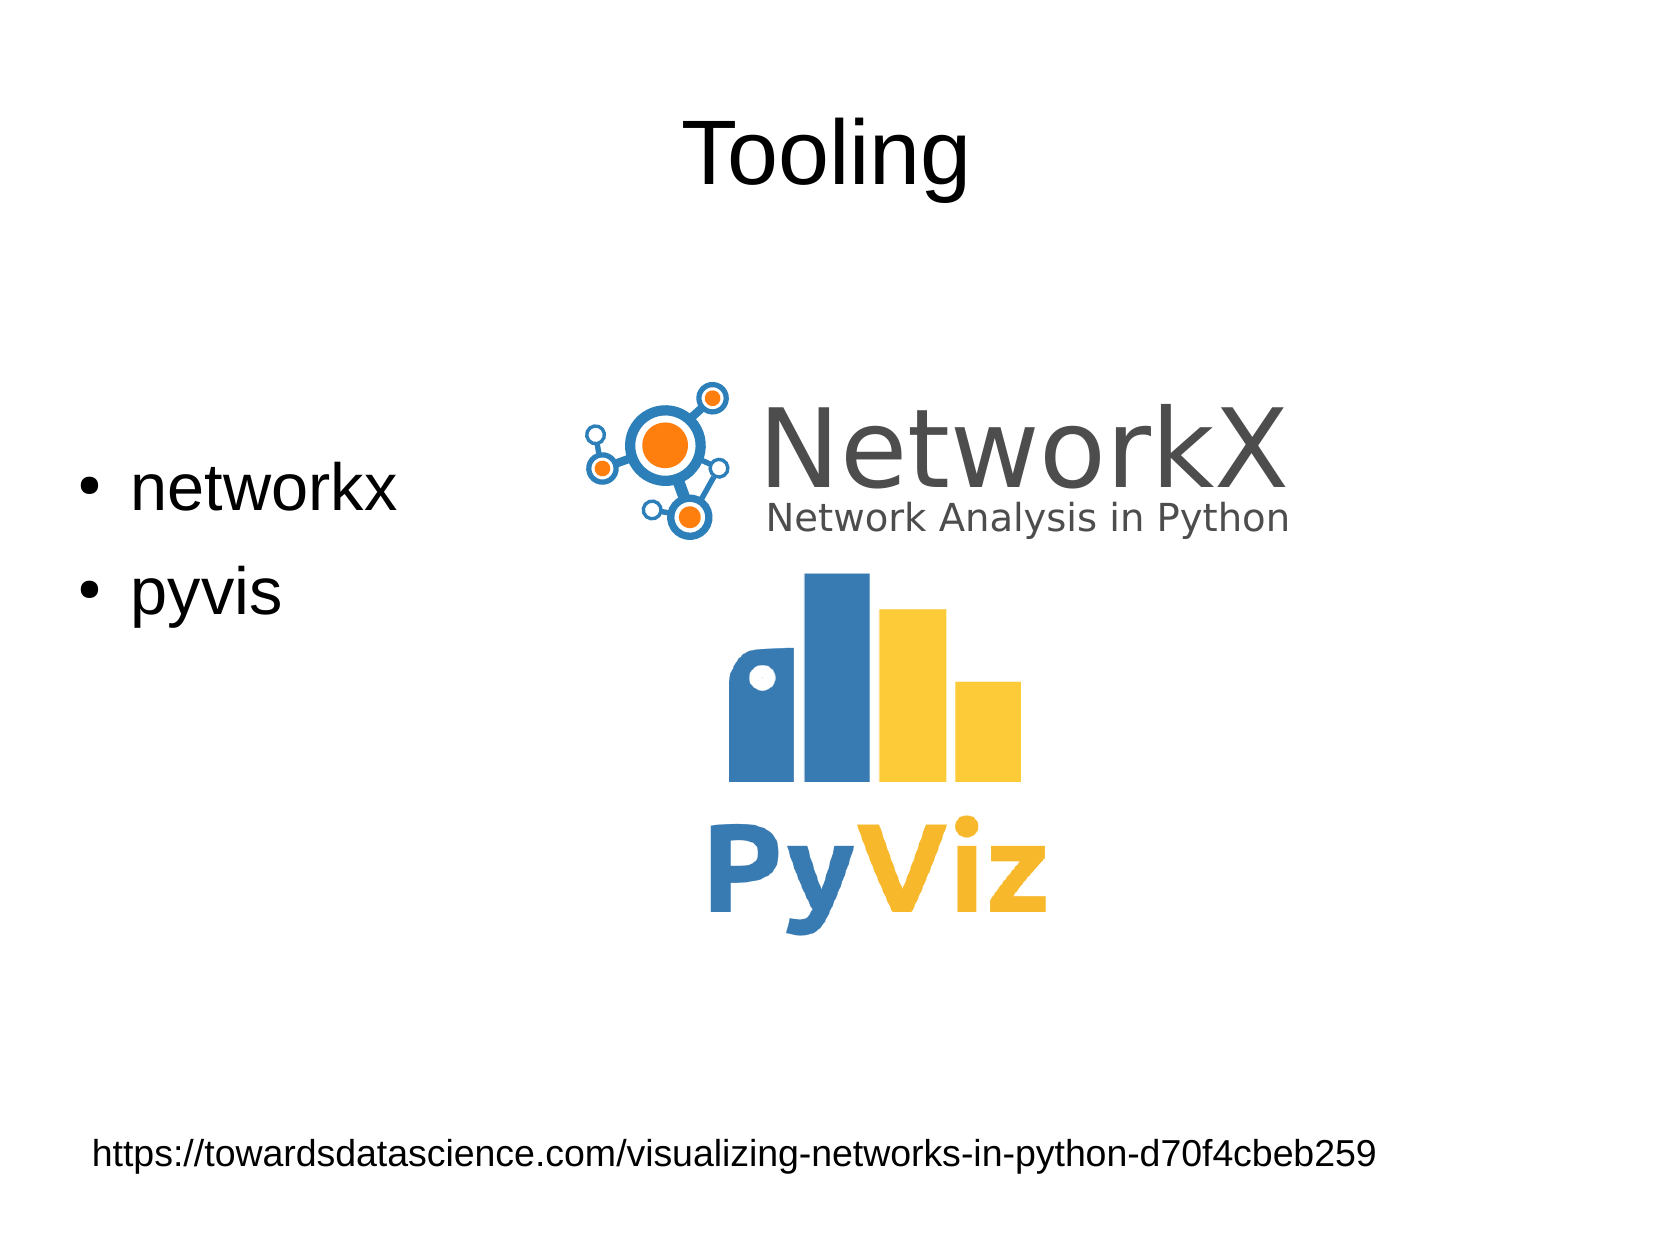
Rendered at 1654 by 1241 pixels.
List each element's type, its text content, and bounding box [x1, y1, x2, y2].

picture [705, 567, 1051, 946]
text_box https://towardsdatascience.com/visualizing-networks-in-python-d70f4cbeb259 [77, 1125, 1396, 1182]
picture [585, 381, 1288, 541]
title Tooling [82, 49, 1571, 257]
list networkx pyvis [60, 450, 1549, 1241]
